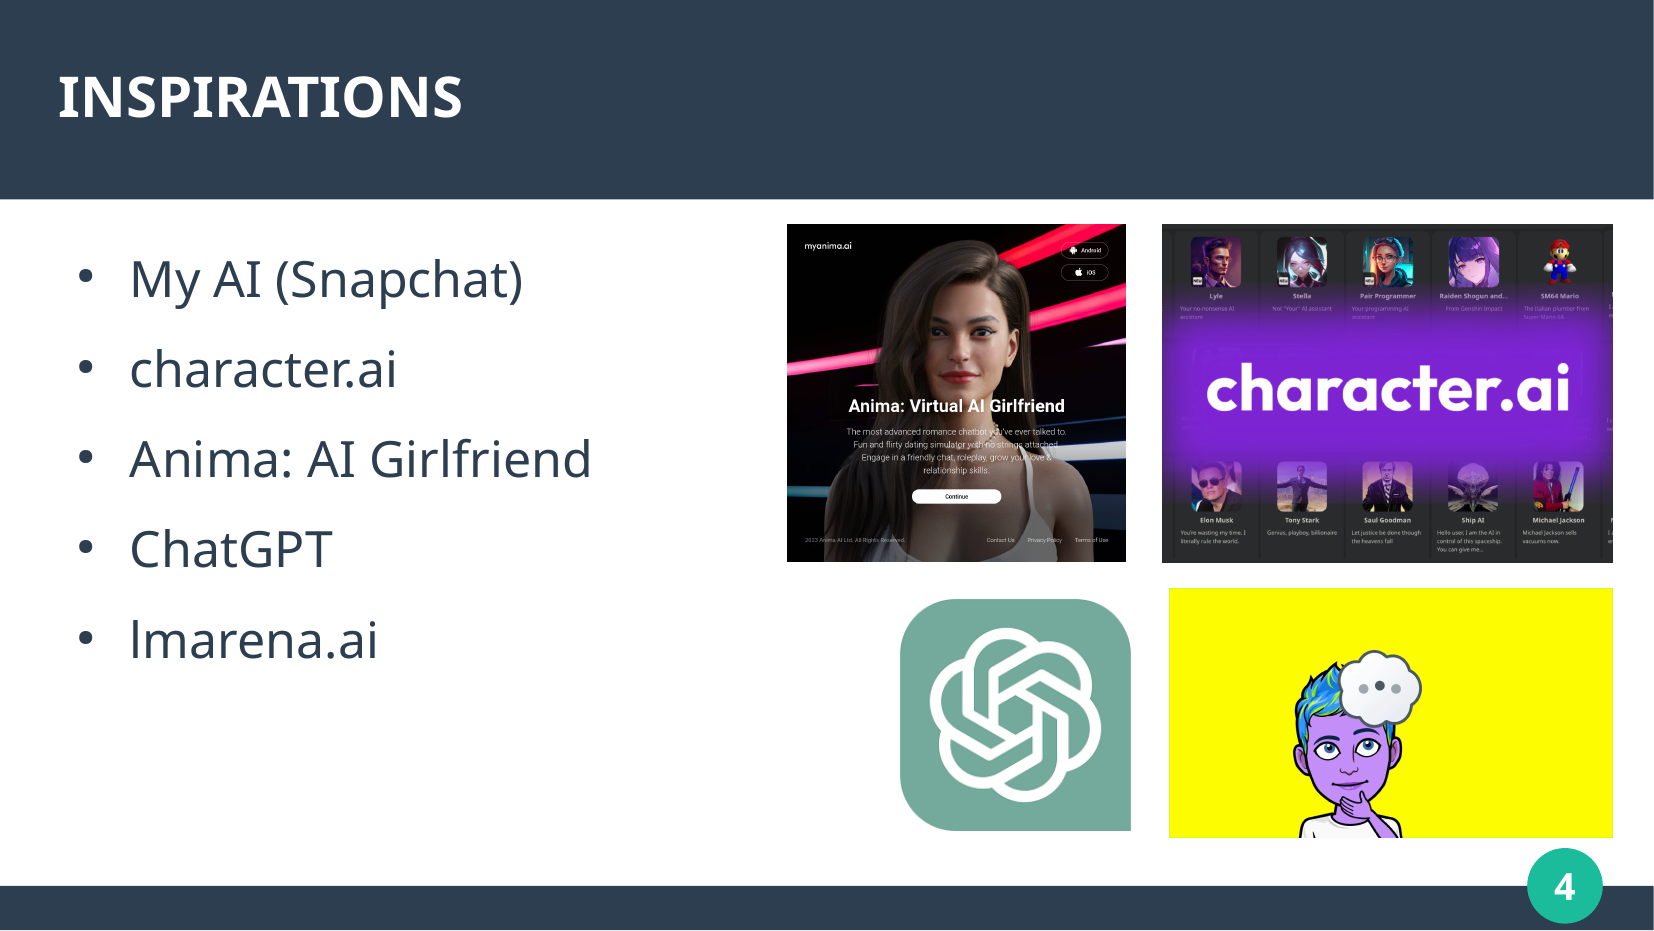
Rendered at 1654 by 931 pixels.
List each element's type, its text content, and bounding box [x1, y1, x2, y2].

list My AI (Snapchat) character.ai Anima: AI Girlfriend ChatGPT lmarena.ai [59, 243, 809, 864]
picture [1169, 588, 1613, 838]
picture [1162, 224, 1613, 563]
picture [787, 224, 1126, 562]
title INSPIRATIONS [59, 37, 1595, 155]
picture [900, 599, 1131, 831]
